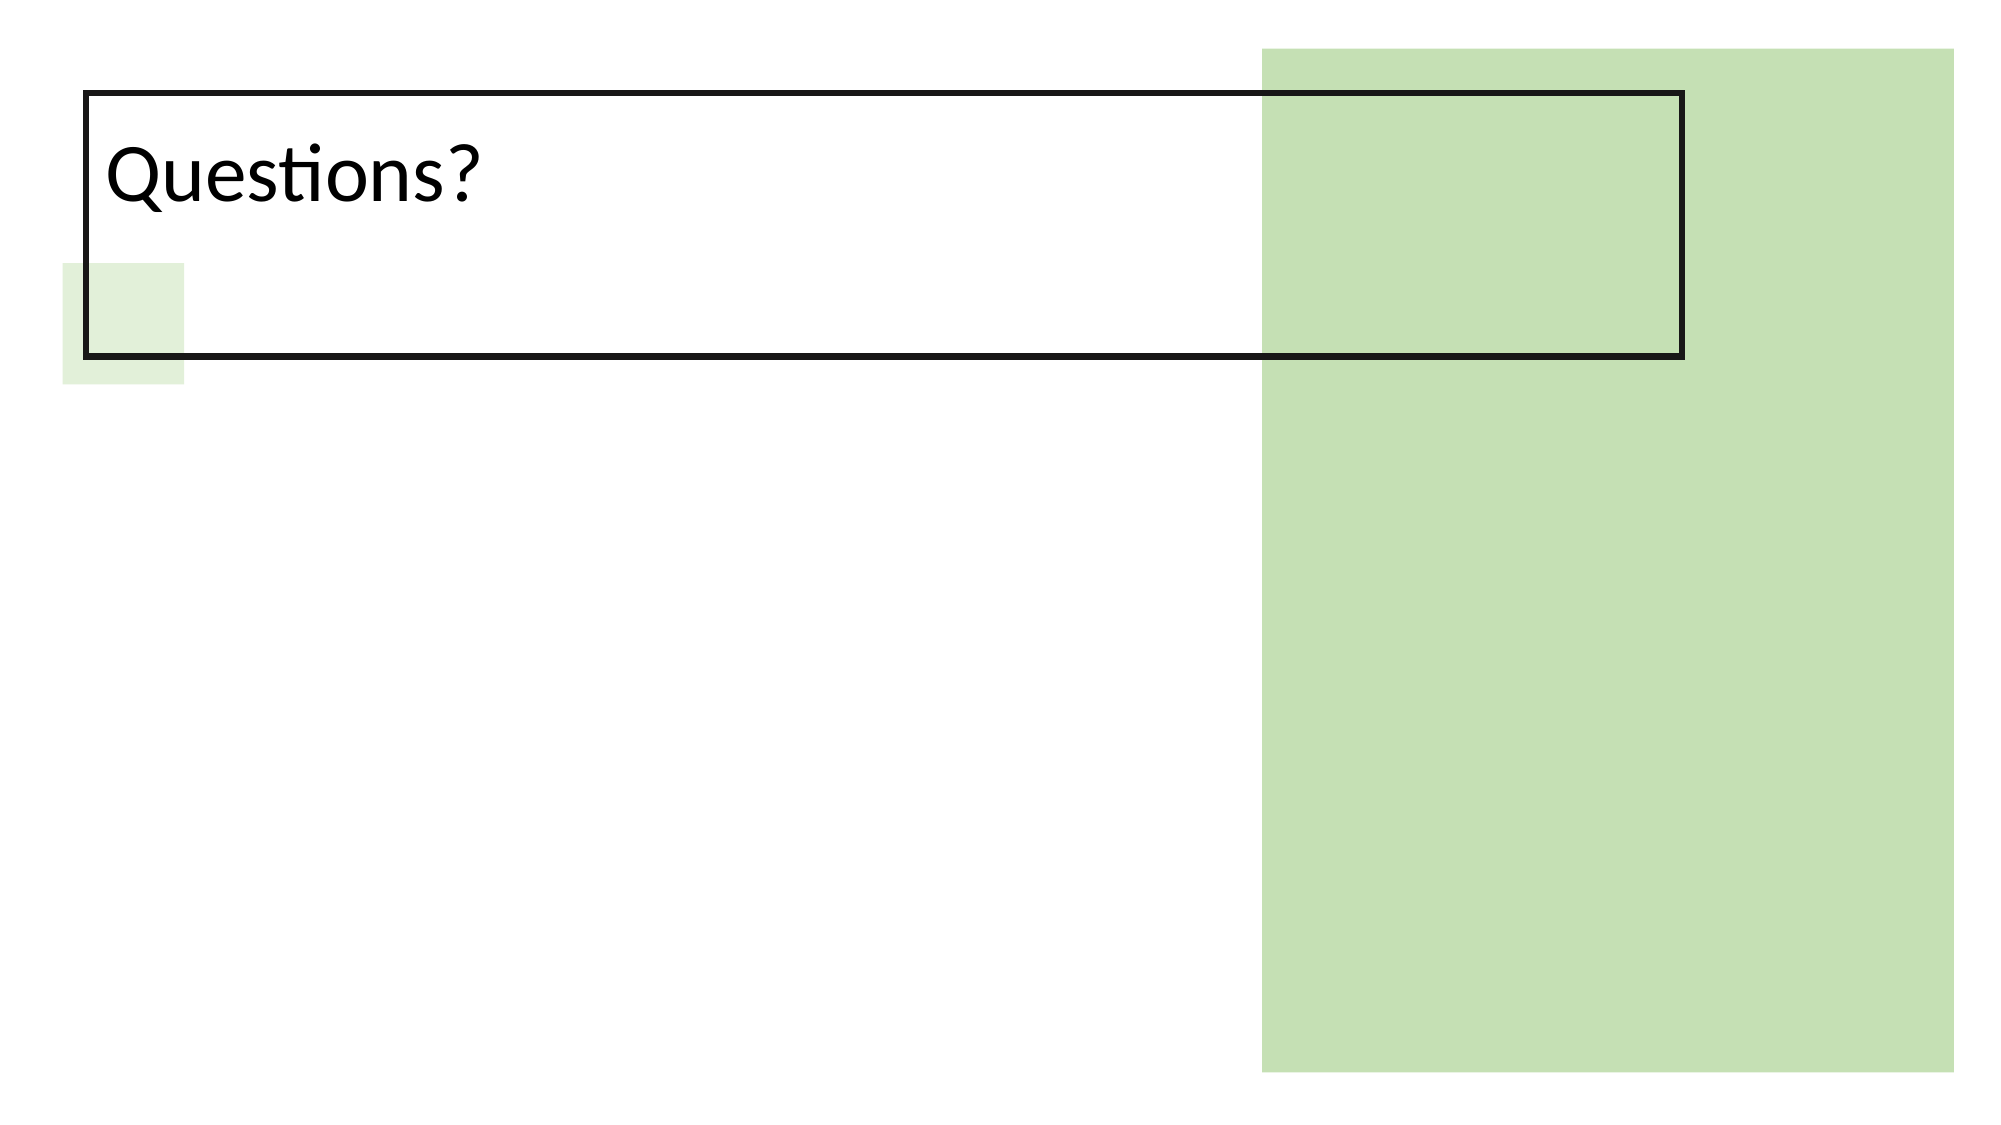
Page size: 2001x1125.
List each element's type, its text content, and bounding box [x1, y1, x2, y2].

text_box Questions? [105, 59, 1831, 277]
